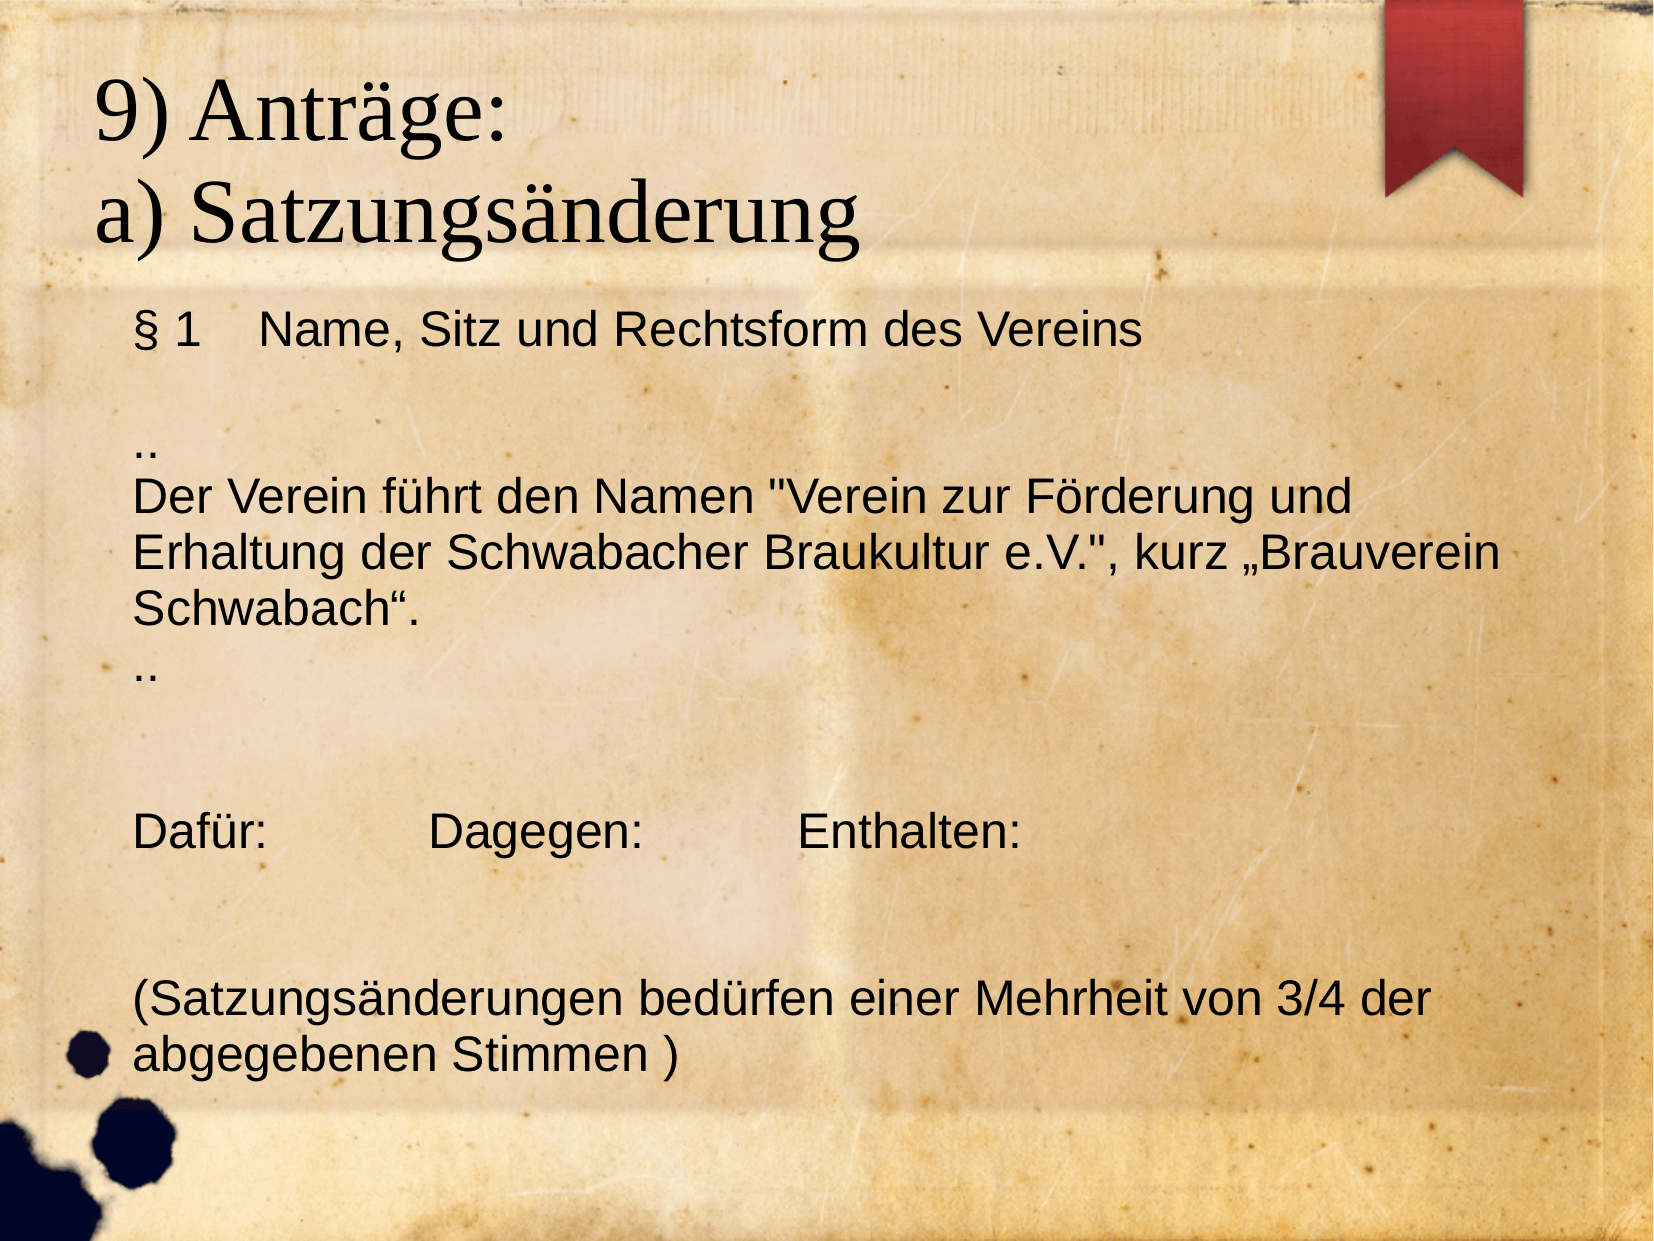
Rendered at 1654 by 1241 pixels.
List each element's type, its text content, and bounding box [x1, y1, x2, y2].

text_box § 1 Name, Sitz und Rechtsform des Vereins .. Der Verein führt den Namen "Verein zur Förderung und Erhaltung der Schwabacher Braukultur e.V.", kurz „Brauverein Schwabach“. .. Dafür: Dagegen: Enthalten: (Satzungsänderungen bedürfen einer Mehrheit von 3/4 der abgegebenen Stimmen ) [118, 293, 1565, 1090]
picture [0, 0, 1654, 1241]
title 9) Anträge: a) Satzungsänderung [94, 59, 1359, 364]
